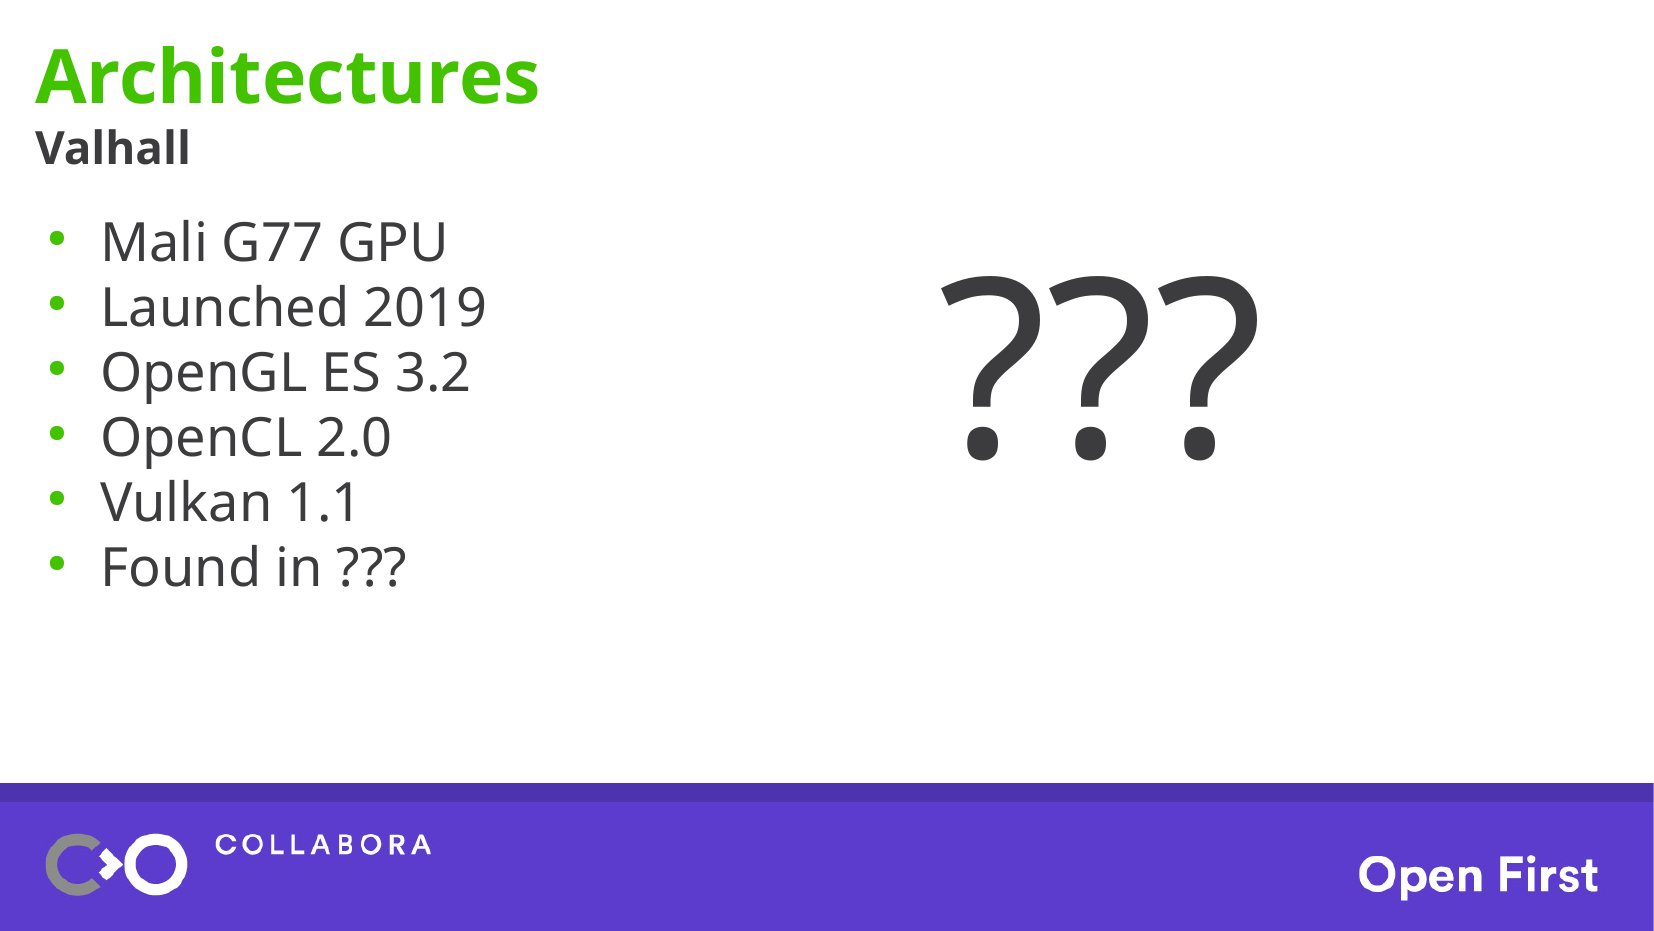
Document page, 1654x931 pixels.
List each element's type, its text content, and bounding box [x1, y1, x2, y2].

picture [0, 0, 1654, 931]
title Architectures Valhall [35, 28, 1608, 193]
list ??? [831, 207, 1654, 851]
list Mali G77 GPU Launched 2019 OpenGL ES 3.2 OpenCL 2.0 Vulkan 1.1 Found in ??? [29, 207, 831, 851]
